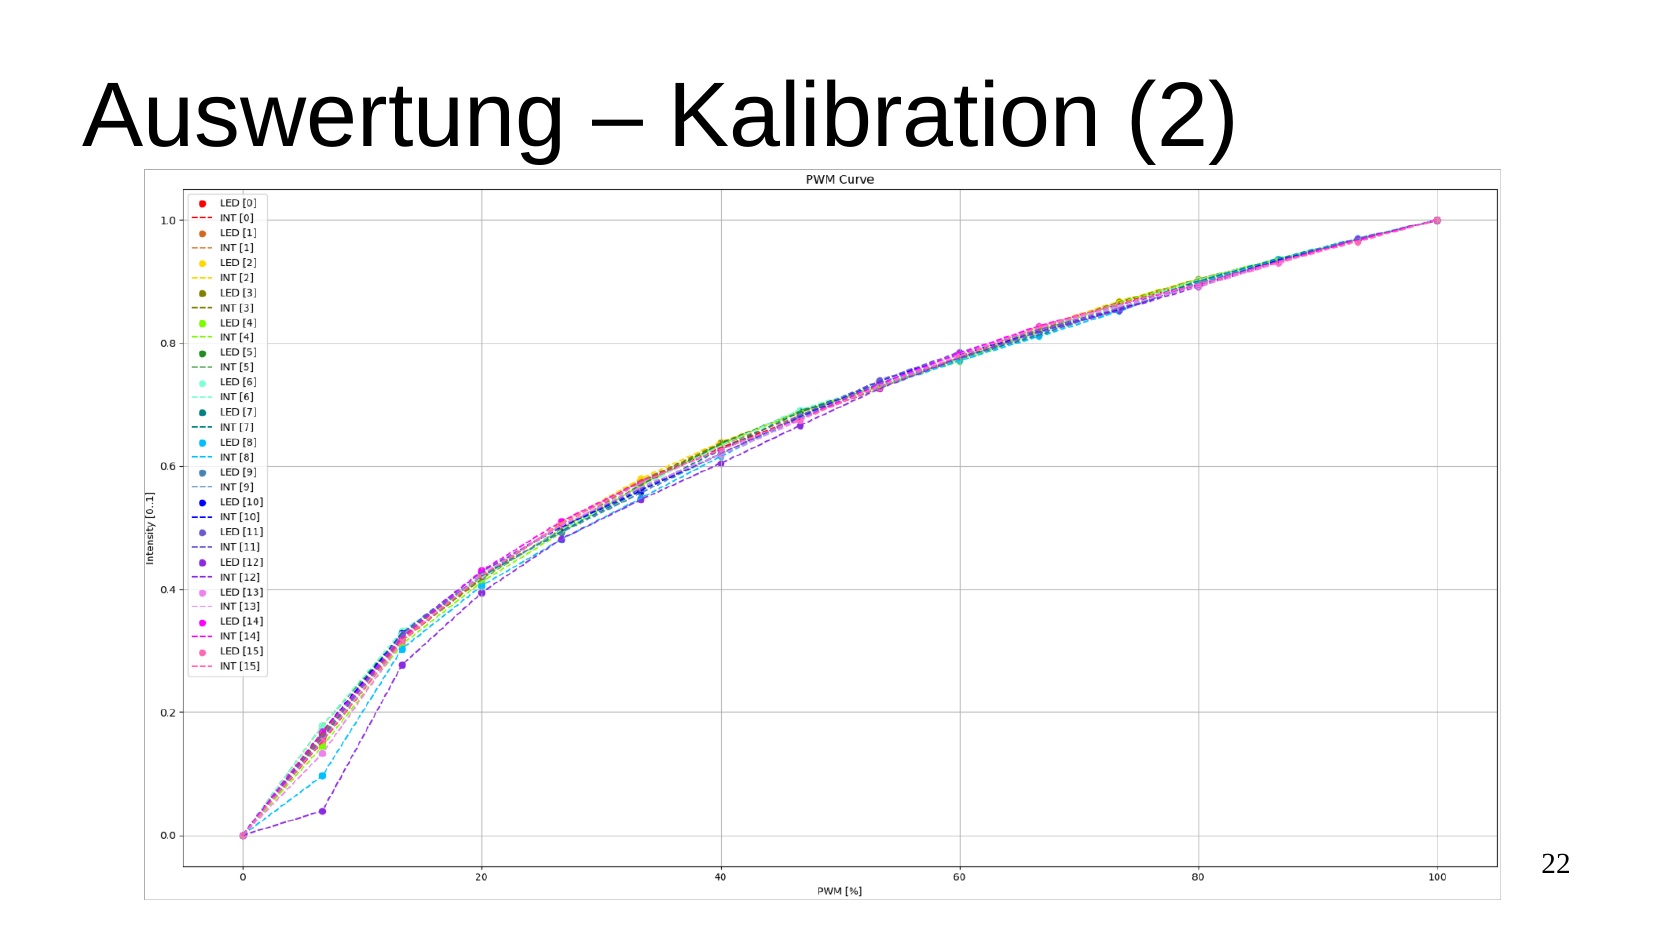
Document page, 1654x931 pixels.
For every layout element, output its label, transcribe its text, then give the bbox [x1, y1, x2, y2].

title Auswertung – Kalibration (2) [82, 37, 1571, 193]
picture [144, 169, 1501, 901]
